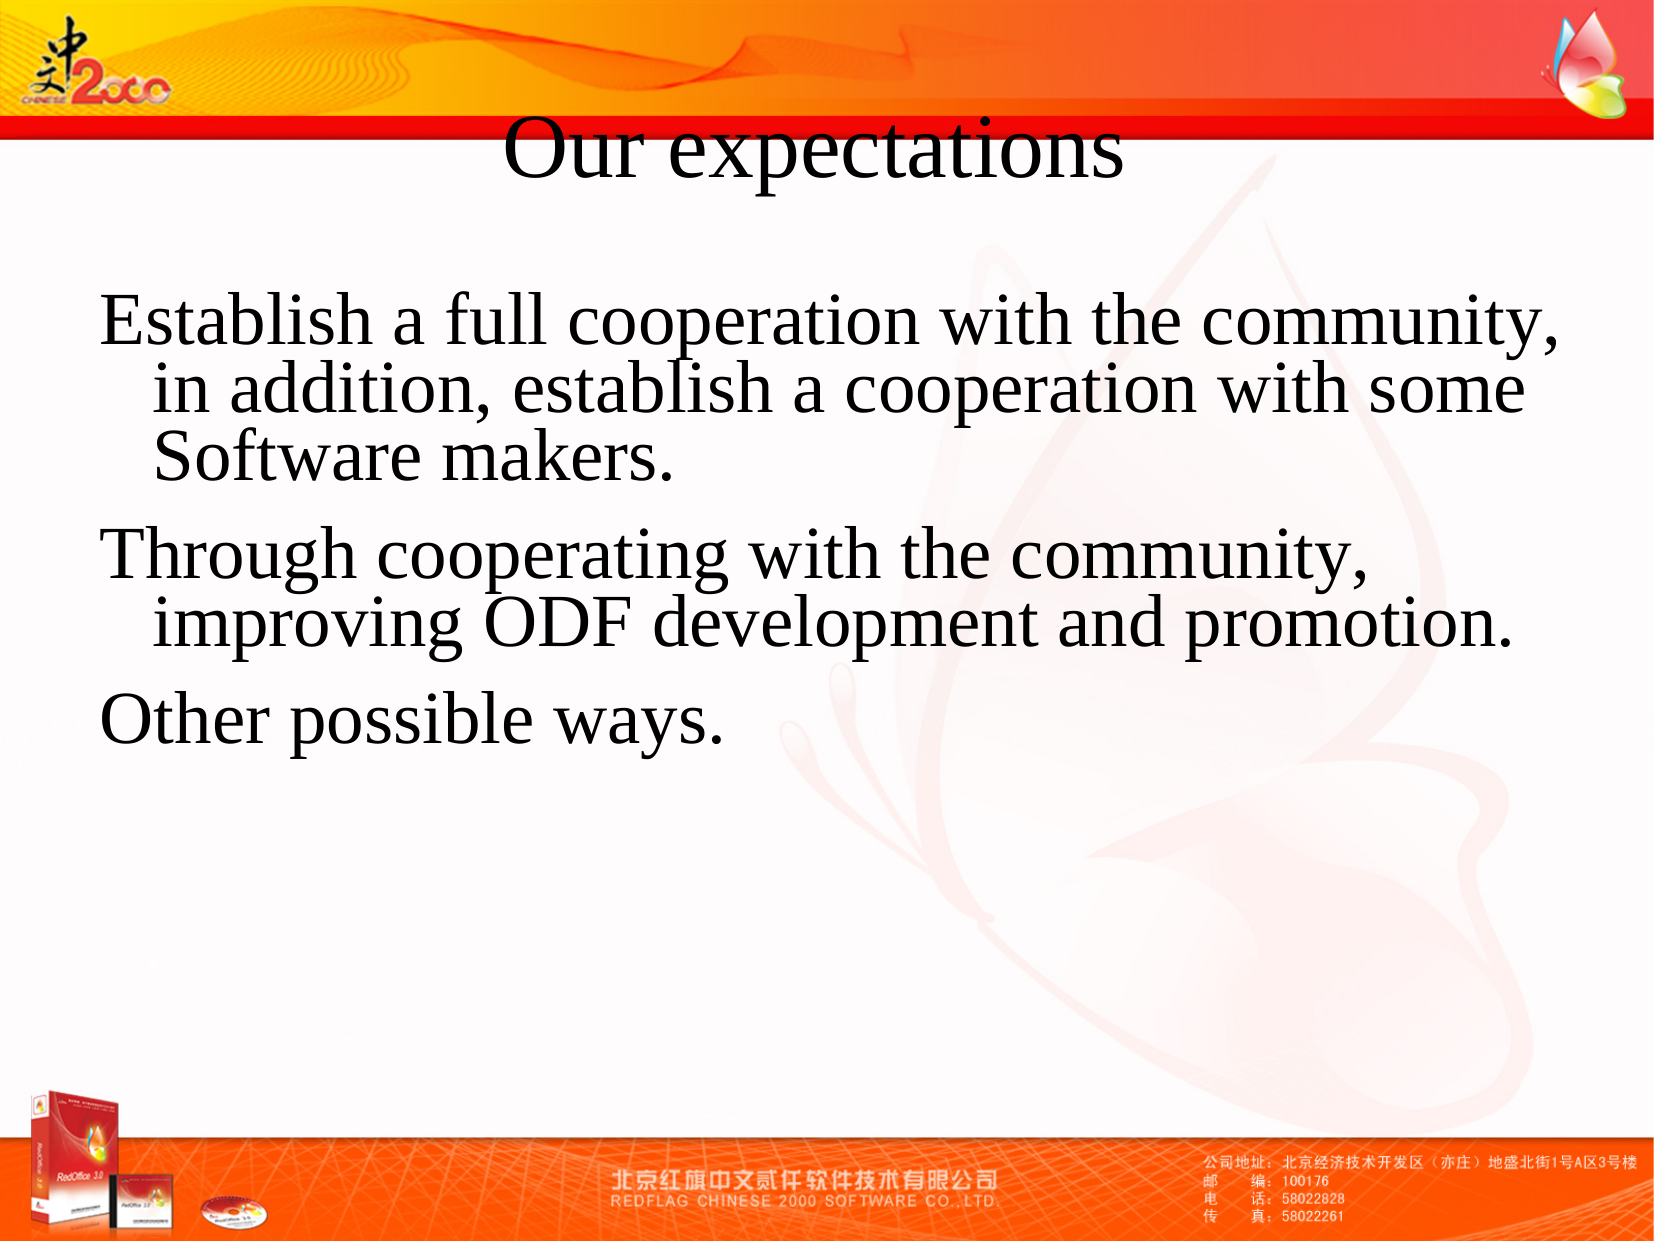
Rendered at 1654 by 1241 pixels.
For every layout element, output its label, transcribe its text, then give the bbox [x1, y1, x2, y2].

picture [0, 0, 1654, 1241]
list Establish a full cooperation with the community, in addition, establish a cooperation with some Software makers. Through cooperating with the community, improving ODF development and promotion. Other possible ways. [82, 290, 1570, 1109]
title Our expectations [82, 49, 1570, 256]
